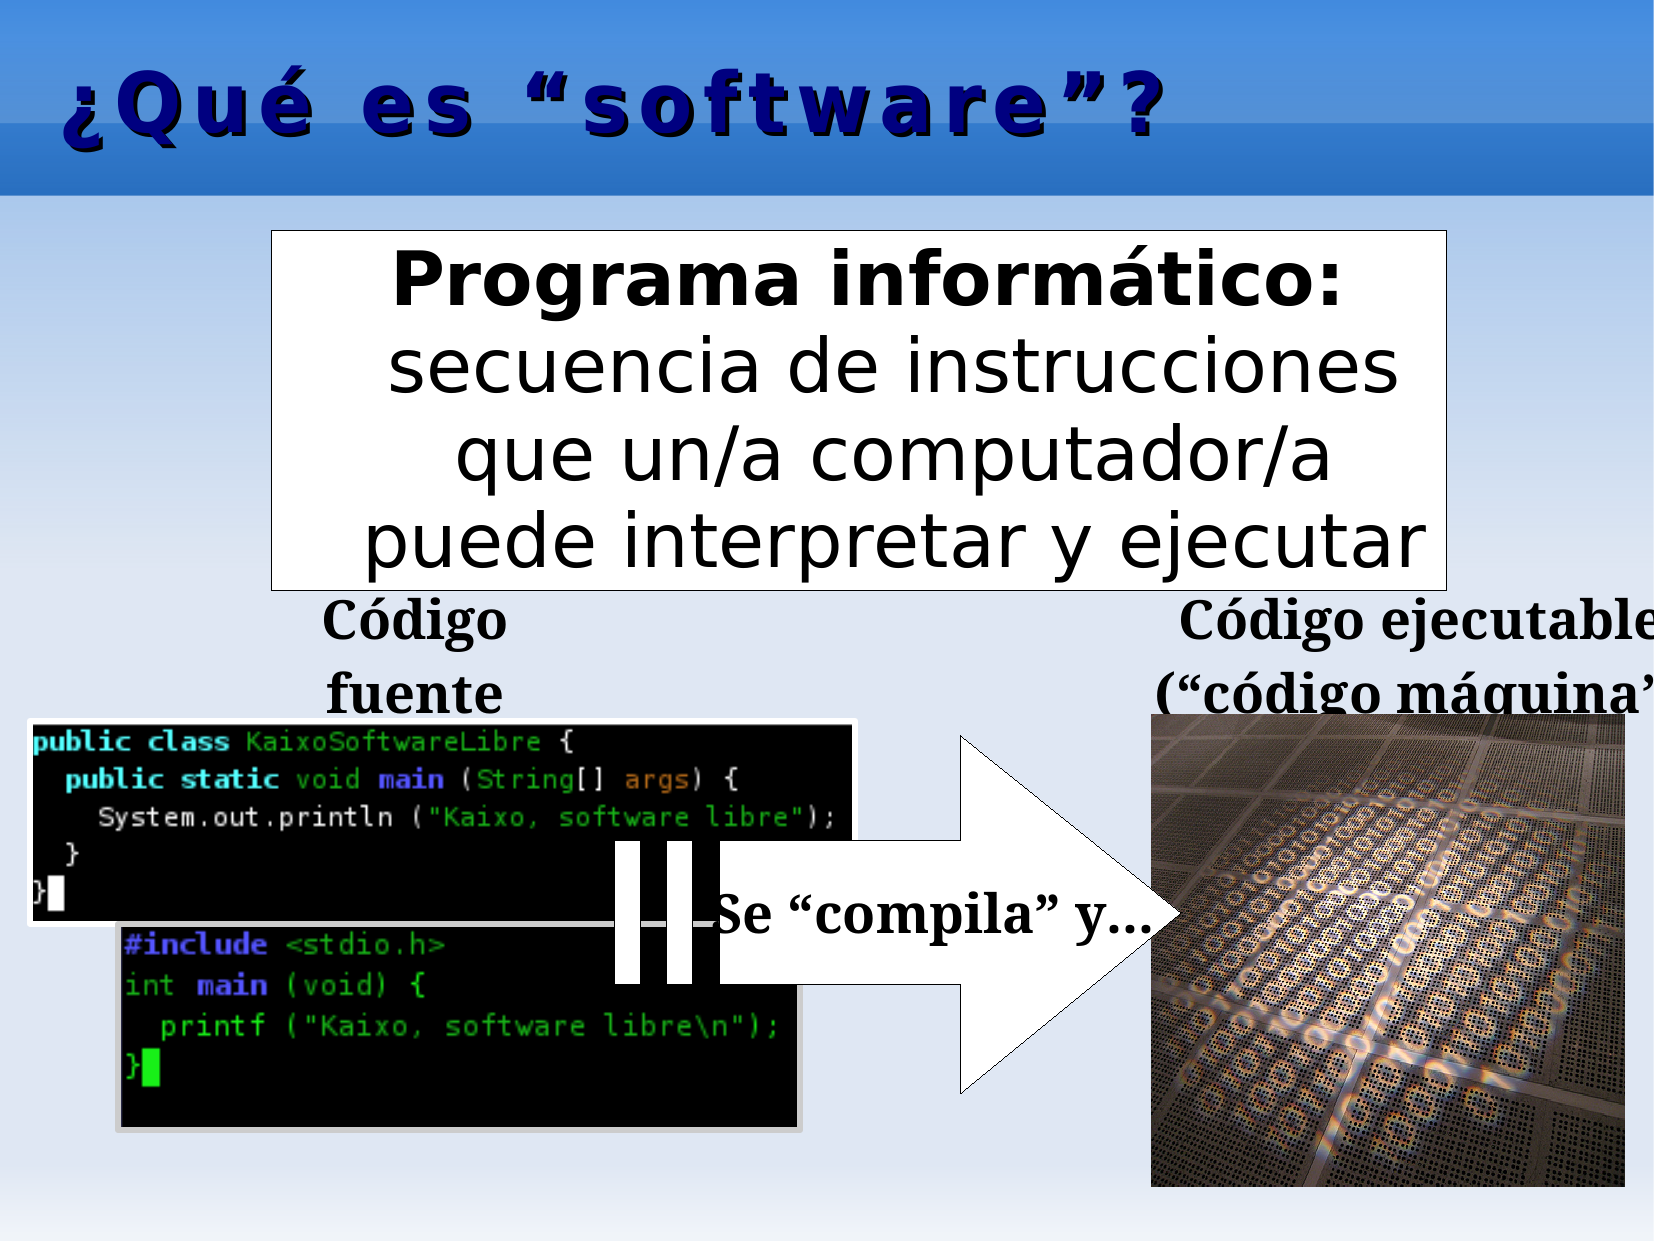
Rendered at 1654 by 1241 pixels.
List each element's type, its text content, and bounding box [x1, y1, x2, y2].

picture [1644, 613, 1653, 622]
picture [0, 0, 1654, 1241]
picture [1644, 625, 1654, 635]
text_box Código ejecutable (“código máquina”) [1139, 582, 1630, 728]
text_box Programa informático: secuencia de instrucciones que un/a computador/a puede interpretar y ejecutar [271, 230, 1447, 591]
text_box Se “compila” y... [666, 840, 693, 985]
text_box Se “compila” y... [614, 840, 641, 985]
text_box Código fuente [307, 591, 503, 718]
title ¿Qué es “software”? [59, 29, 1654, 178]
text_box Se “compila” y... [719, 735, 1182, 1094]
